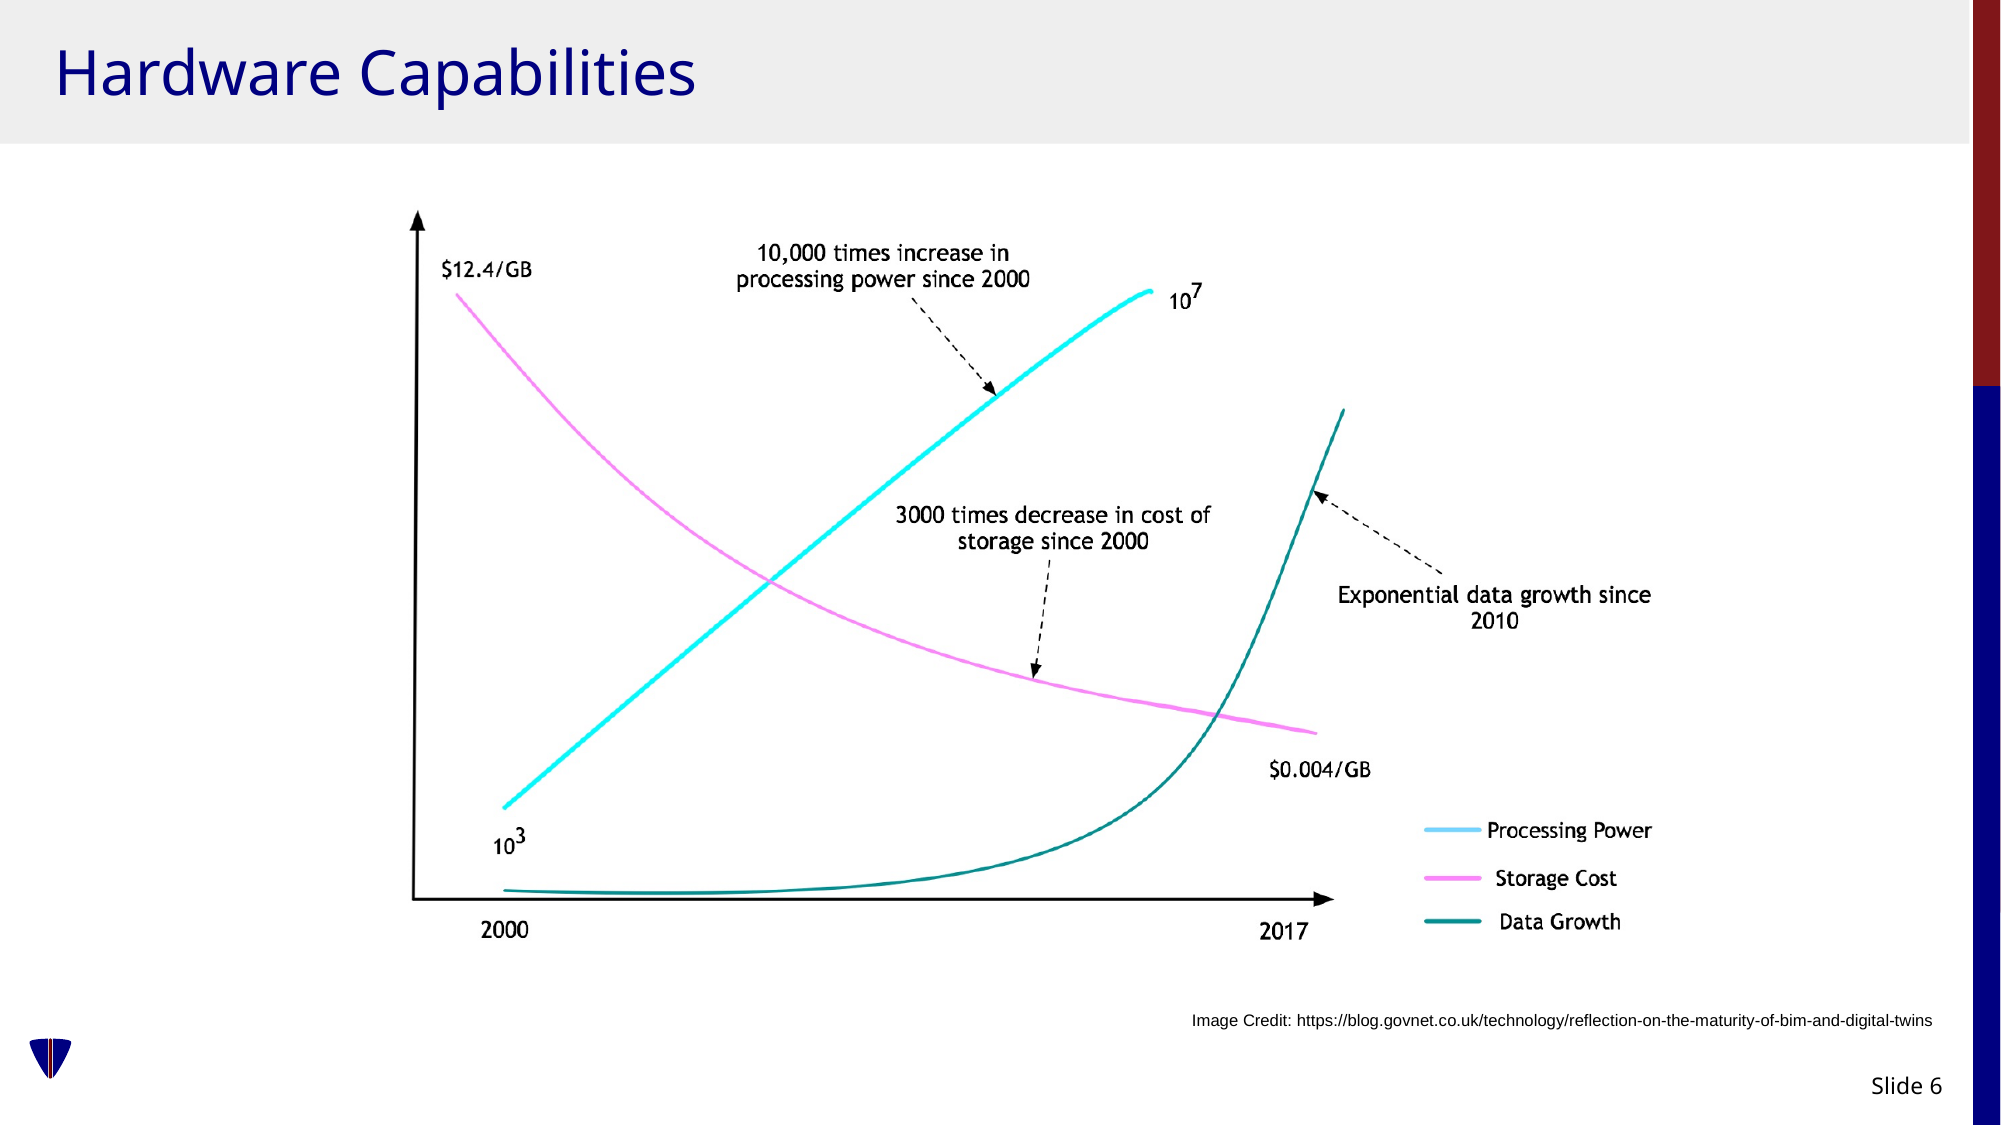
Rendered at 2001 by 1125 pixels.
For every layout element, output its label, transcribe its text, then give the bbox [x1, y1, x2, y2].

text_box Image Credit: https://blog.govnet.co.uk/technology/reflection-on-the-maturity-of-bim-and-digital-twins [1151, 1003, 1949, 1063]
picture [354, 184, 1684, 975]
title Hardware Capabilities [0, 0, 1970, 144]
